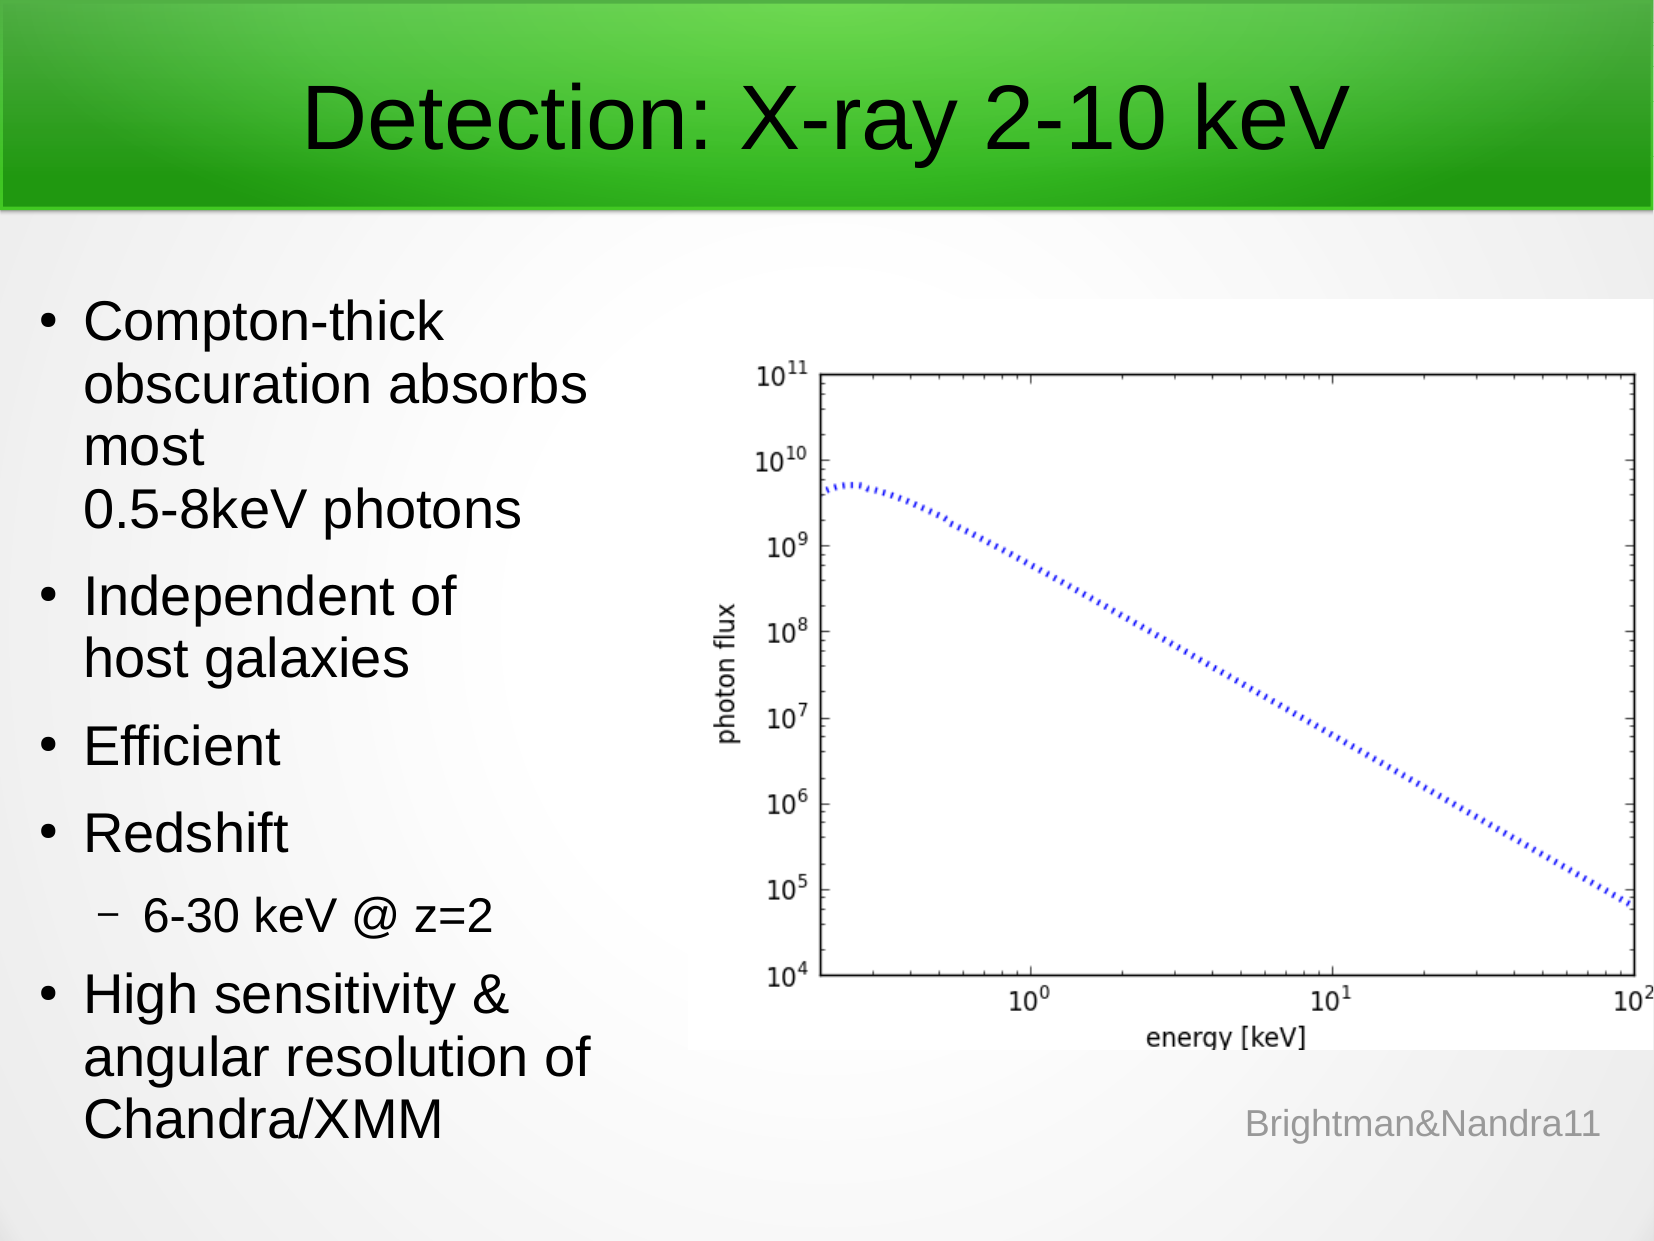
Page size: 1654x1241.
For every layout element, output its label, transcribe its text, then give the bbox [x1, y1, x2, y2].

list Compton-thick obscuration absorbs most 0.5-8keV photons Independent of host galaxies Efficient Redshift 6-30 keV @ z=2 High sensitivity & angular resolution of Chandra/XMM [23, 290, 646, 1156]
picture [688, 299, 1654, 1050]
title Detection: X-ray 2-10 keV [82, 47, 1571, 189]
text_box Brightman&Nandra11 [1230, 1095, 1621, 1152]
